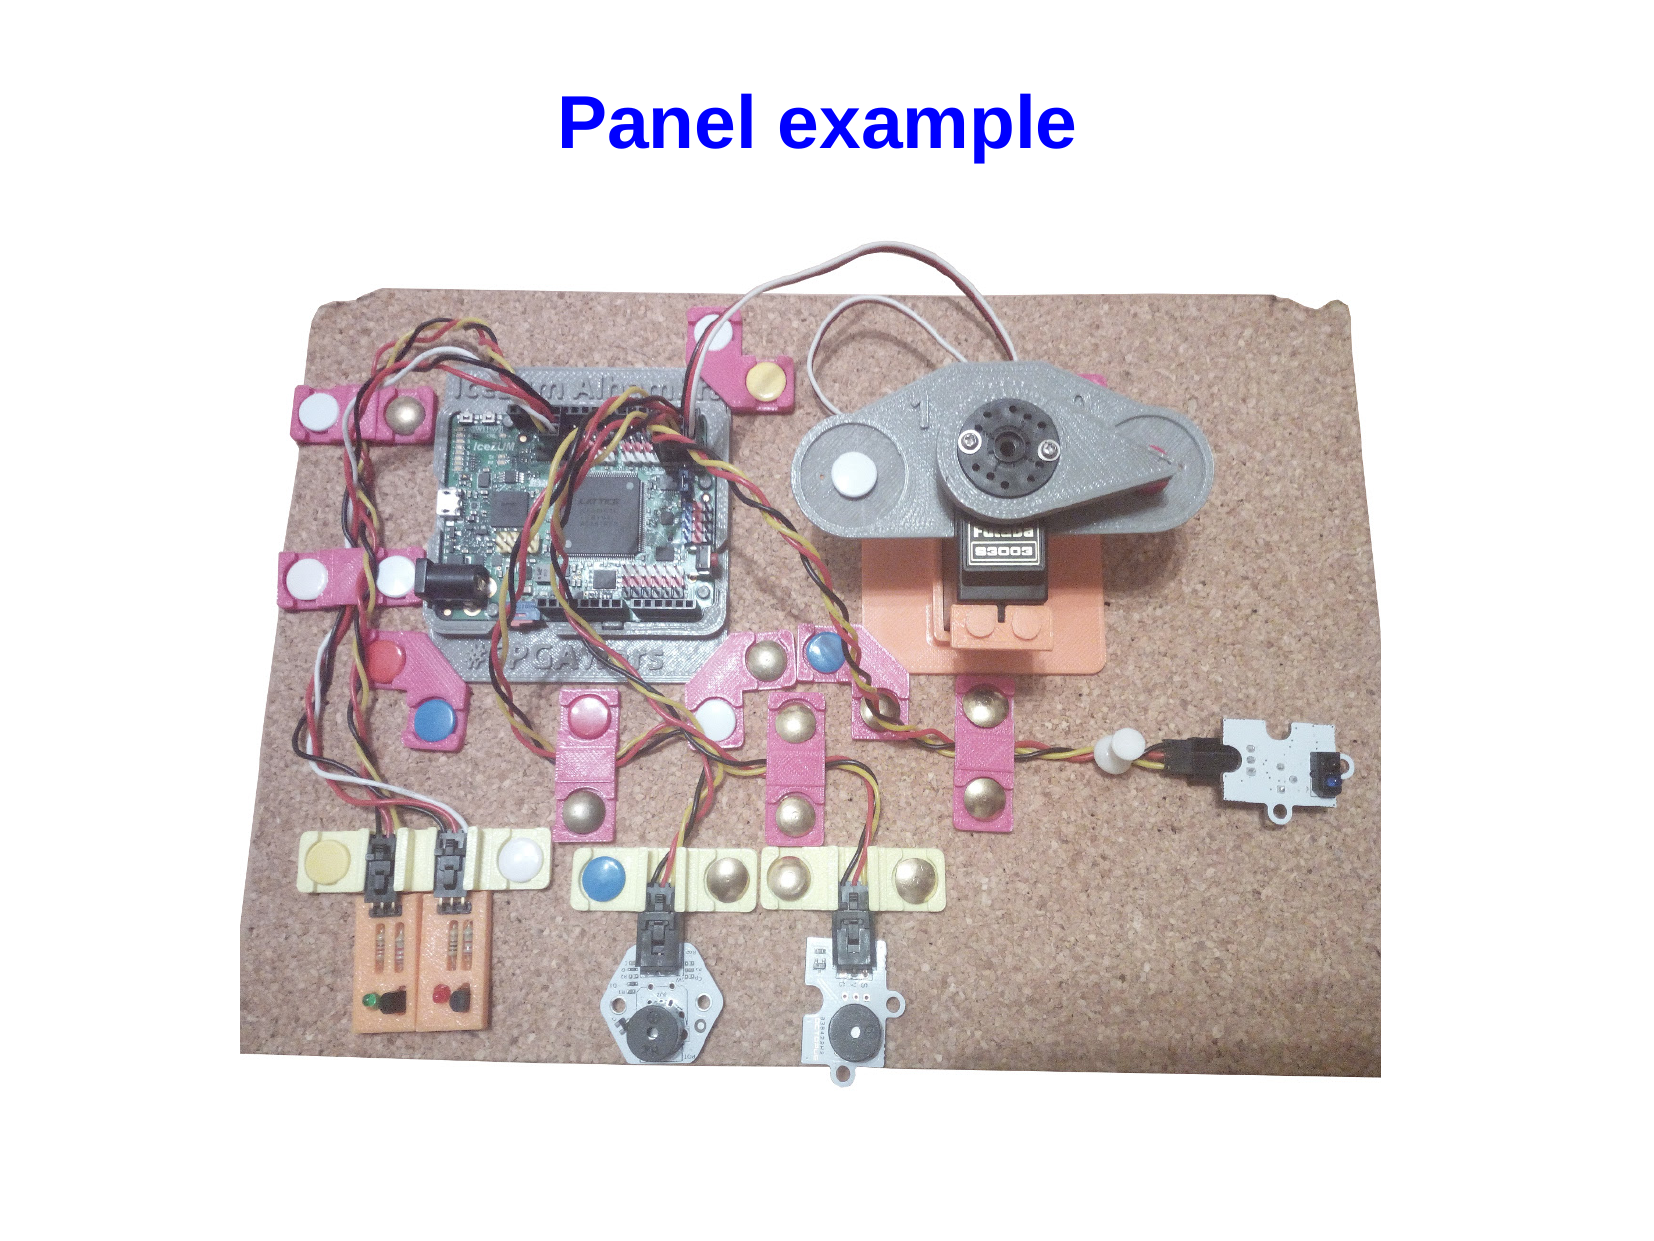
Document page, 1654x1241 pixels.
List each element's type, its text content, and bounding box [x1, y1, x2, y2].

picture [240, 229, 1381, 1111]
text_box Panel example [90, 73, 1546, 211]
